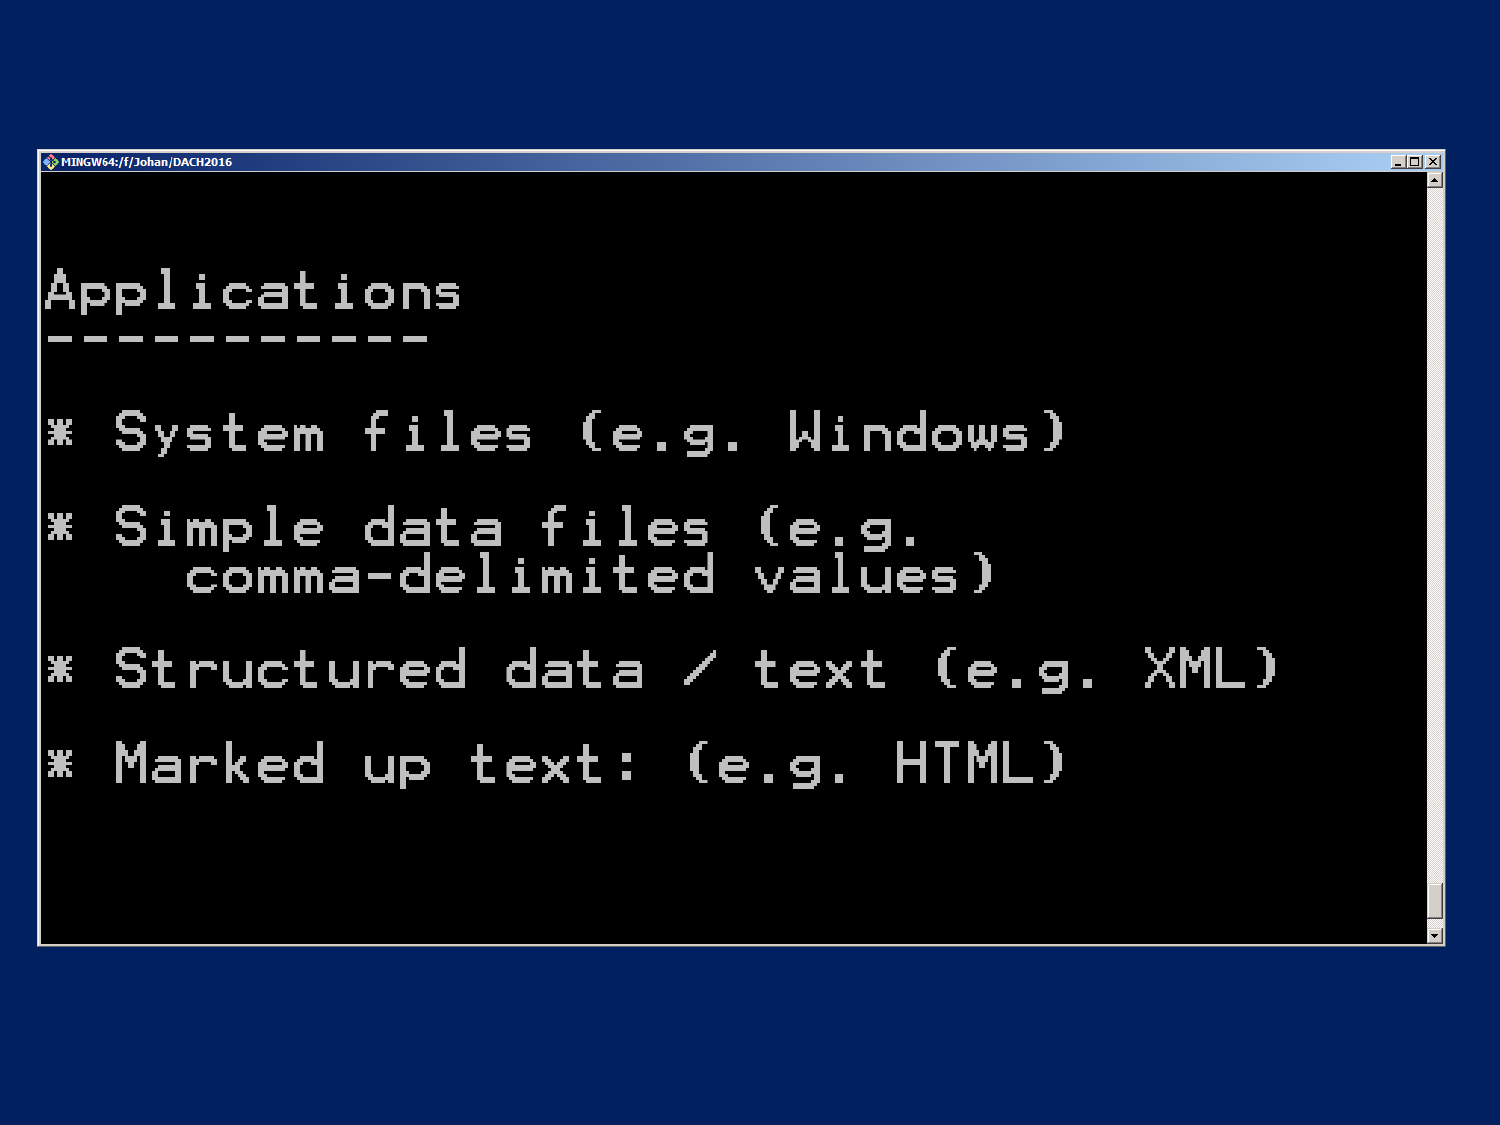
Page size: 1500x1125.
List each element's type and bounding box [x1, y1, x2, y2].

picture [37, 149, 1446, 947]
